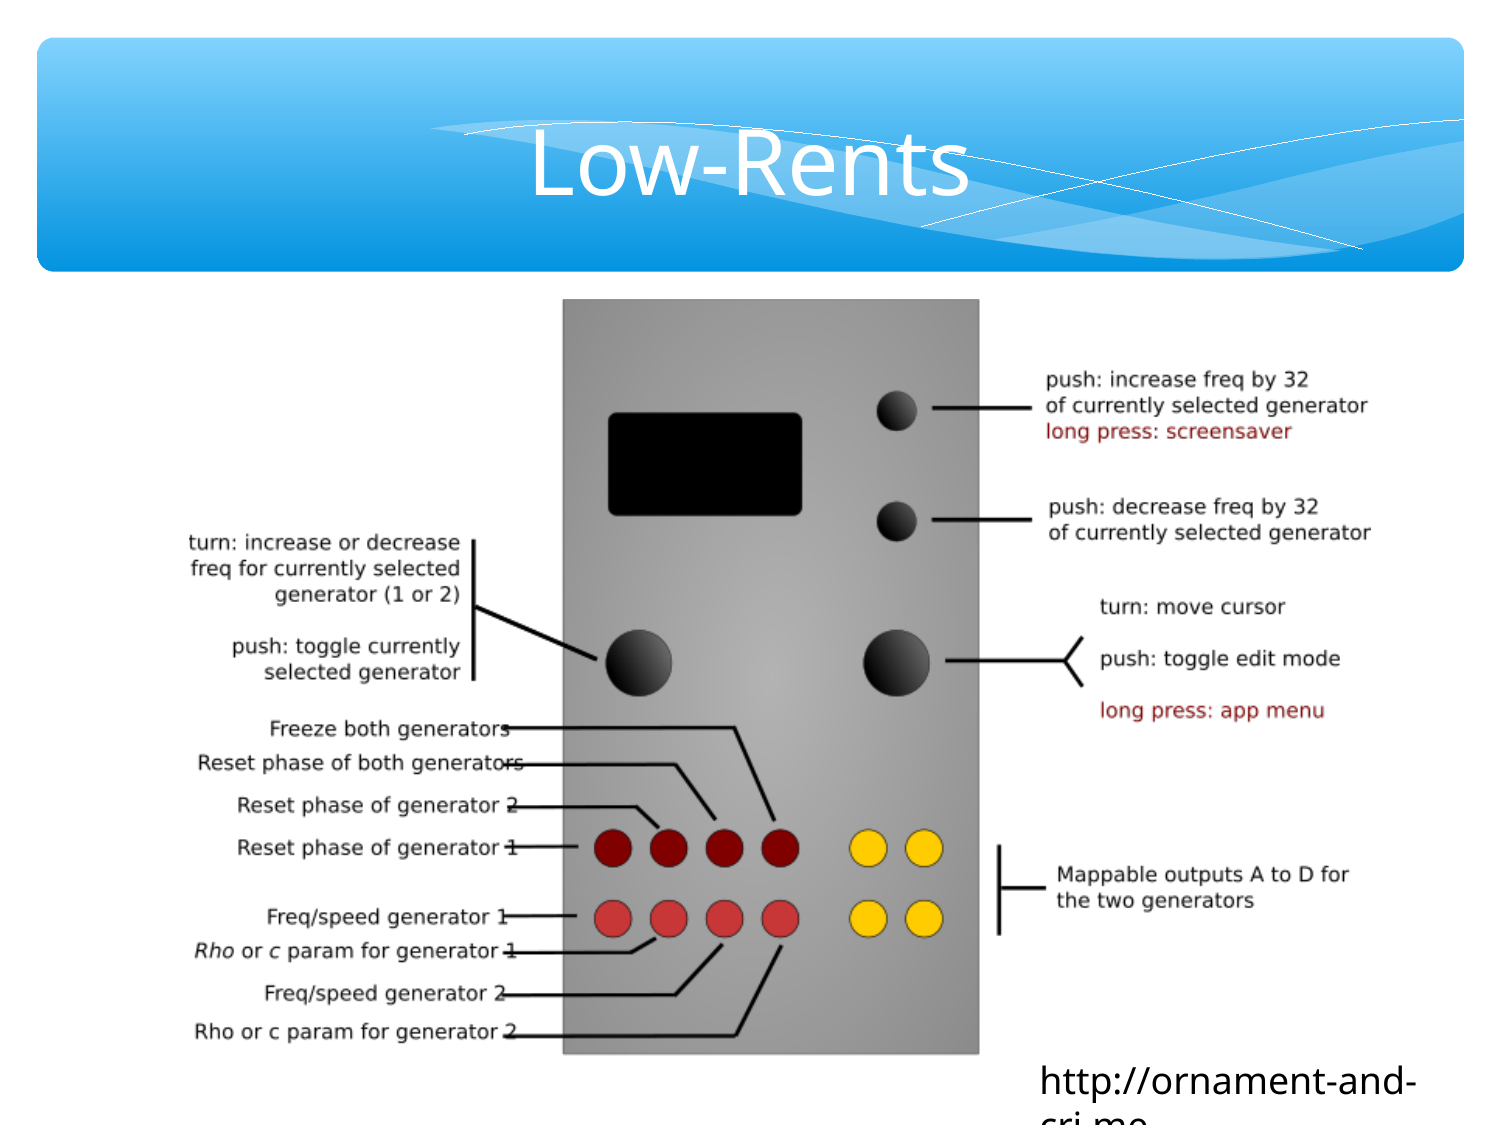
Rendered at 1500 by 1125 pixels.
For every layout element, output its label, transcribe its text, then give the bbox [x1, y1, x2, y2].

title Low-Rents [75, 40, 1426, 276]
picture [189, 299, 1371, 1066]
text_box http://ornament-and-cri.me [1024, 1050, 1486, 1110]
